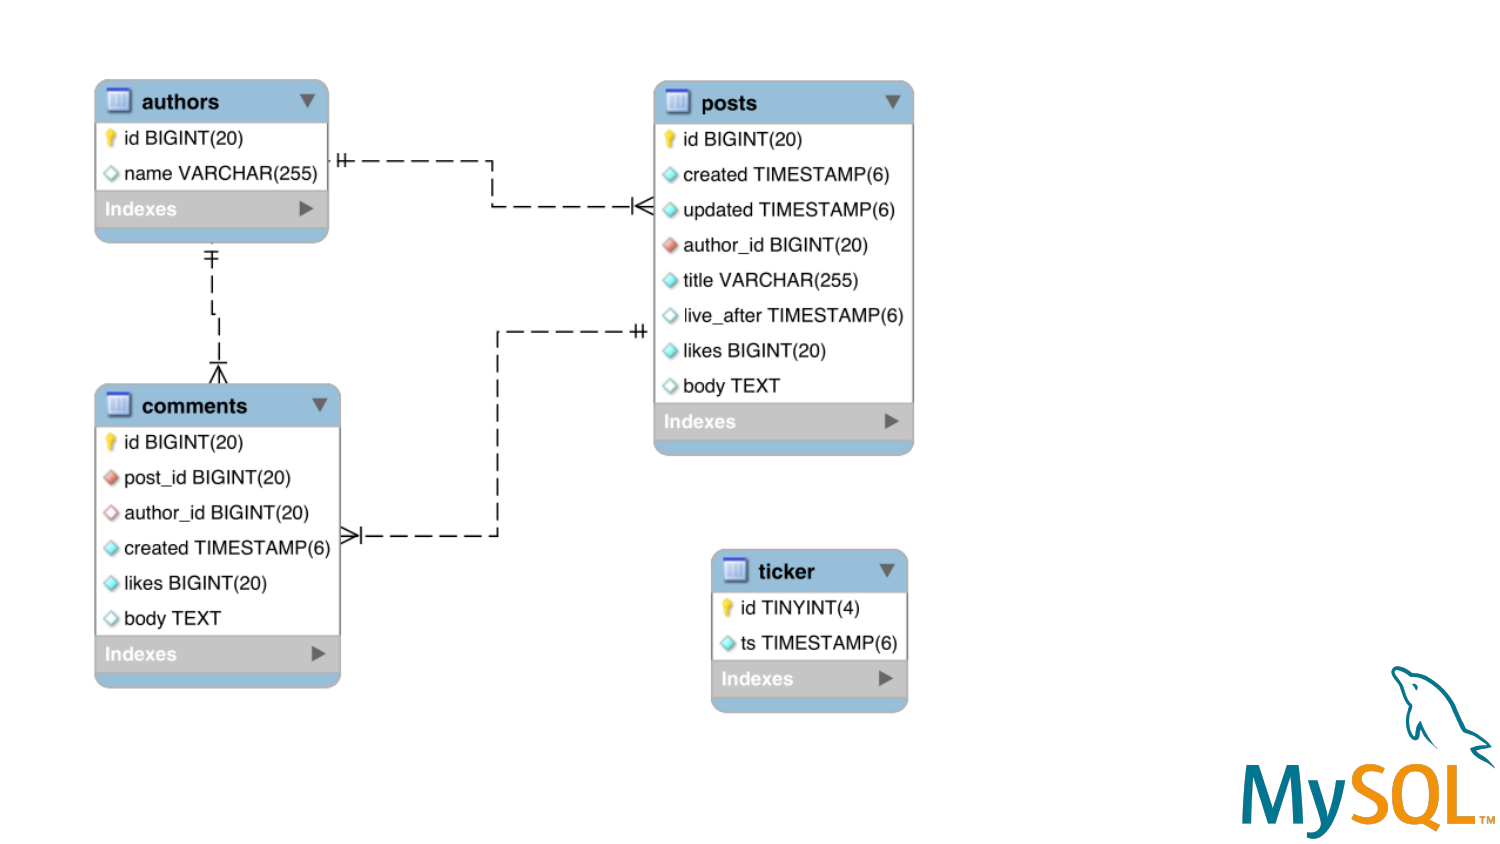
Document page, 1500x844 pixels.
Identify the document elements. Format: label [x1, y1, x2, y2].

picture [1237, 661, 1500, 844]
picture [24, 24, 1007, 819]
